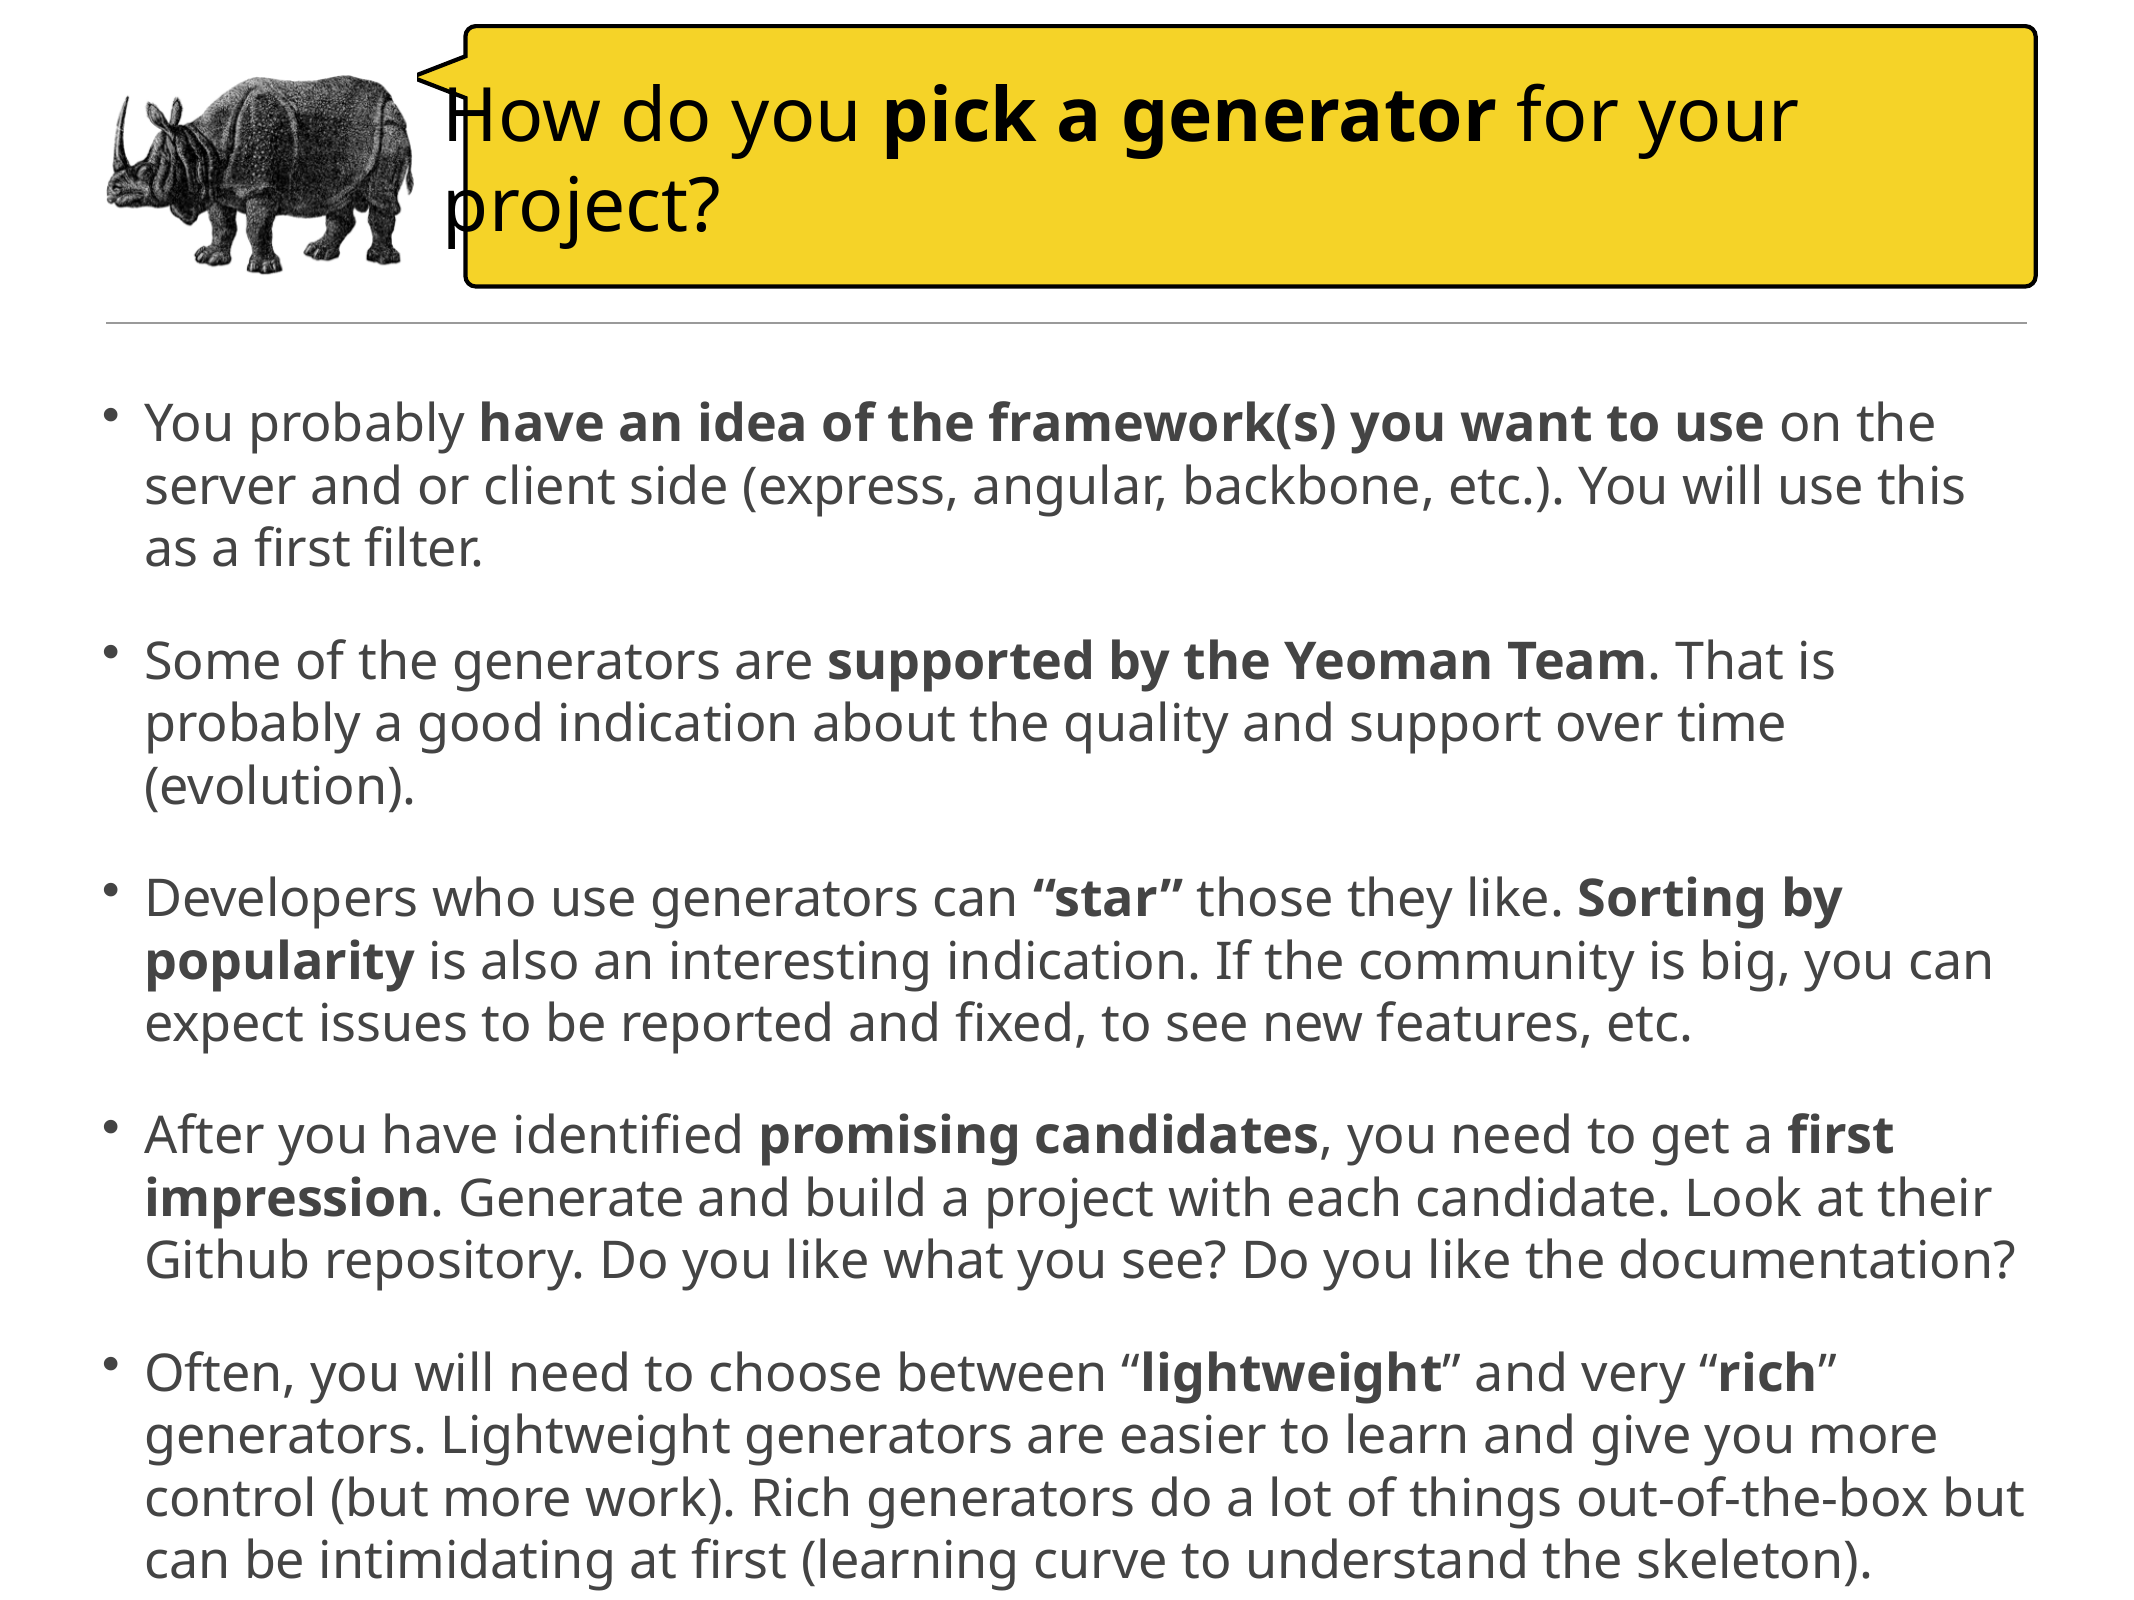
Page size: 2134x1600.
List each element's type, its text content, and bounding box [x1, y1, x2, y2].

picture [102, 72, 417, 278]
list You probably have an idea of the framework(s) you want to use on the server and or client side (express, angular, backbone, etc.). You will use this as a first filter. Some of the generators are supported by the Yeoman Team. That is probably a good indication about the quality and support over time (evolution). Developers who use generators can “star” those they like. Sorting by popularity is also an interesting indication. If the community is big, you can expect issues to be reported and fixed, to see new features, etc. After you have identified promising candidates, you need to get a first impression. Generate and build a project with each candidate. Look at their Github repository. Do you like what you see? Do you like the documentation? Often, you will need to choose between “lightweight” and very “rich” generators. Lightweight generators are easier to learn and give you more control (but more work). Rich generators do a lot of things out-of-the-box but can be intimidating at first (learning curve to understand the skeleton). [93, 381, 2040, 1576]
text_box How do you pick a generator for your project? [417, 26, 2036, 287]
